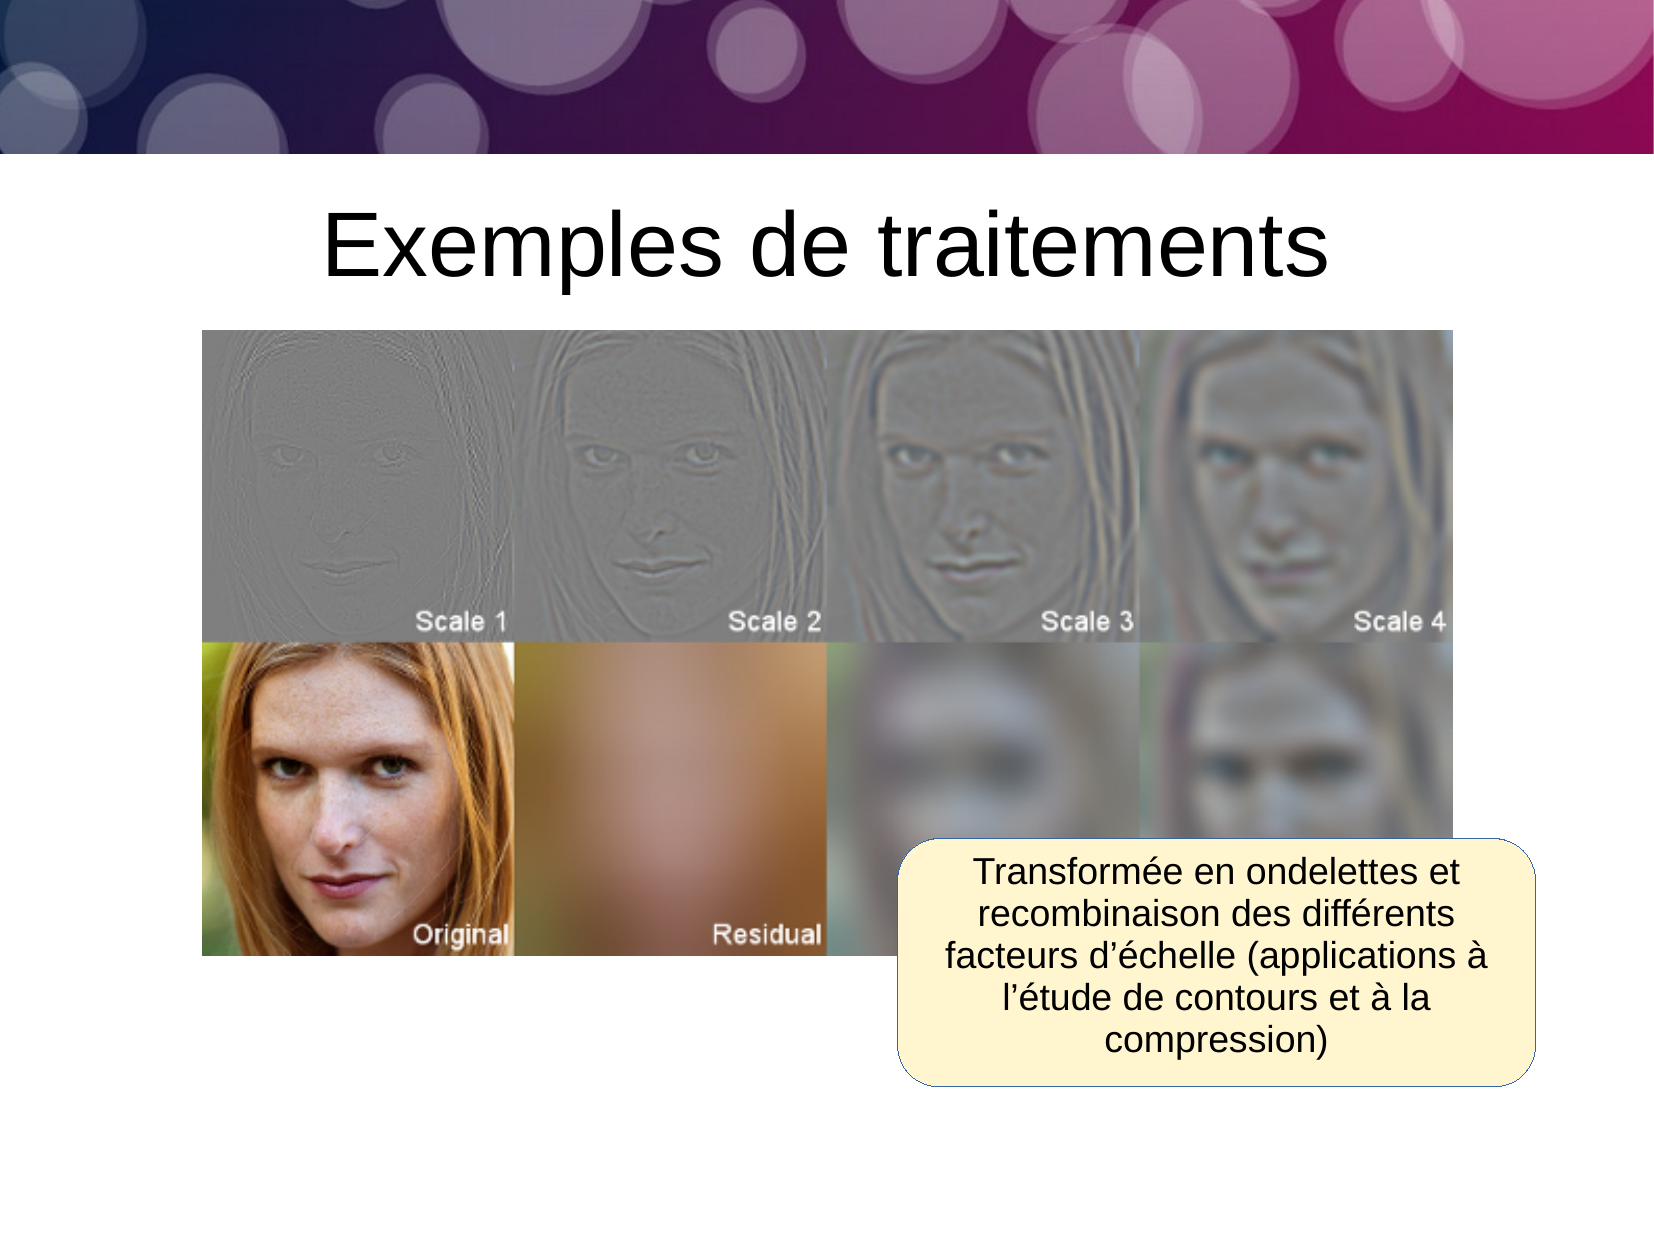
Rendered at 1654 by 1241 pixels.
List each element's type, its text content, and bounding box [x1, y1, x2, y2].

picture [0, 0, 1654, 154]
picture [202, 330, 1453, 956]
title Exemples de traitements [82, 159, 1571, 331]
text_box Transformée en ondelettes et recombinaison des différents facteurs d’échelle (applications à l’étude de contours et à la compression) [897, 838, 1536, 1087]
